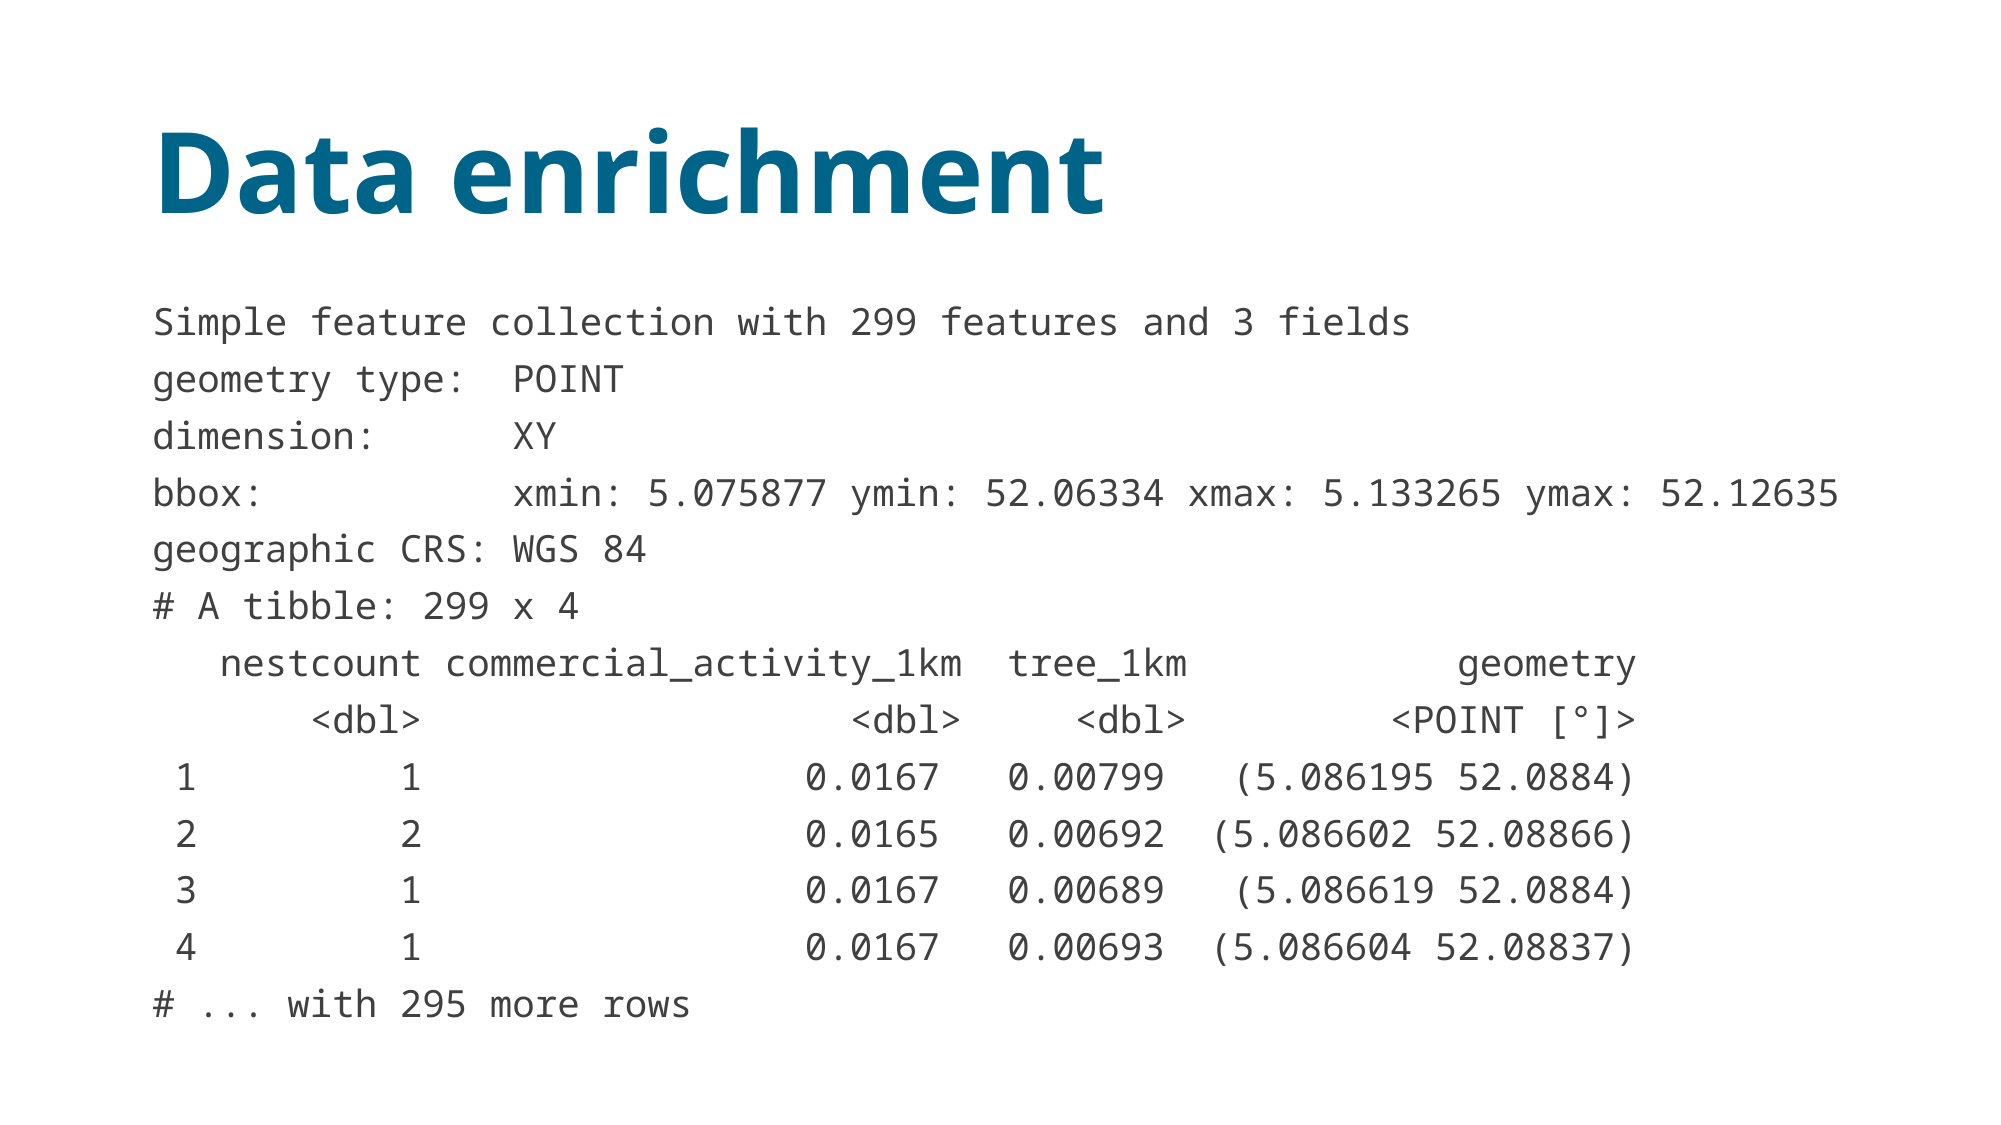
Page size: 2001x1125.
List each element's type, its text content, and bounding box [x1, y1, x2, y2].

list Simple feature collection with 299 features and 3 fields geometry type: POINT dimension: XY bbox: xmin: 5.075877 ymin: 52.06334 xmax: 5.133265 ymax: 52.12635 geographic CRS: WGS 84 # A tibble: 299 x 4 nestcount commercial_activity_1km tree_1km geometry <dbl> <dbl> <dbl> <POINT [°]> 1 1 0.0167 0.00799 (5.086195 52.0884) 2 2 0.0165 0.00692 (5.086602 52.08866) 3 1 0.0167 0.00689 (5.086619 52.0884) 4 1 0.0167 0.00693 (5.086604 52.08837) # ... with 295 more rows [137, 299, 1863, 1066]
title Data enrichment [137, 59, 1863, 278]
